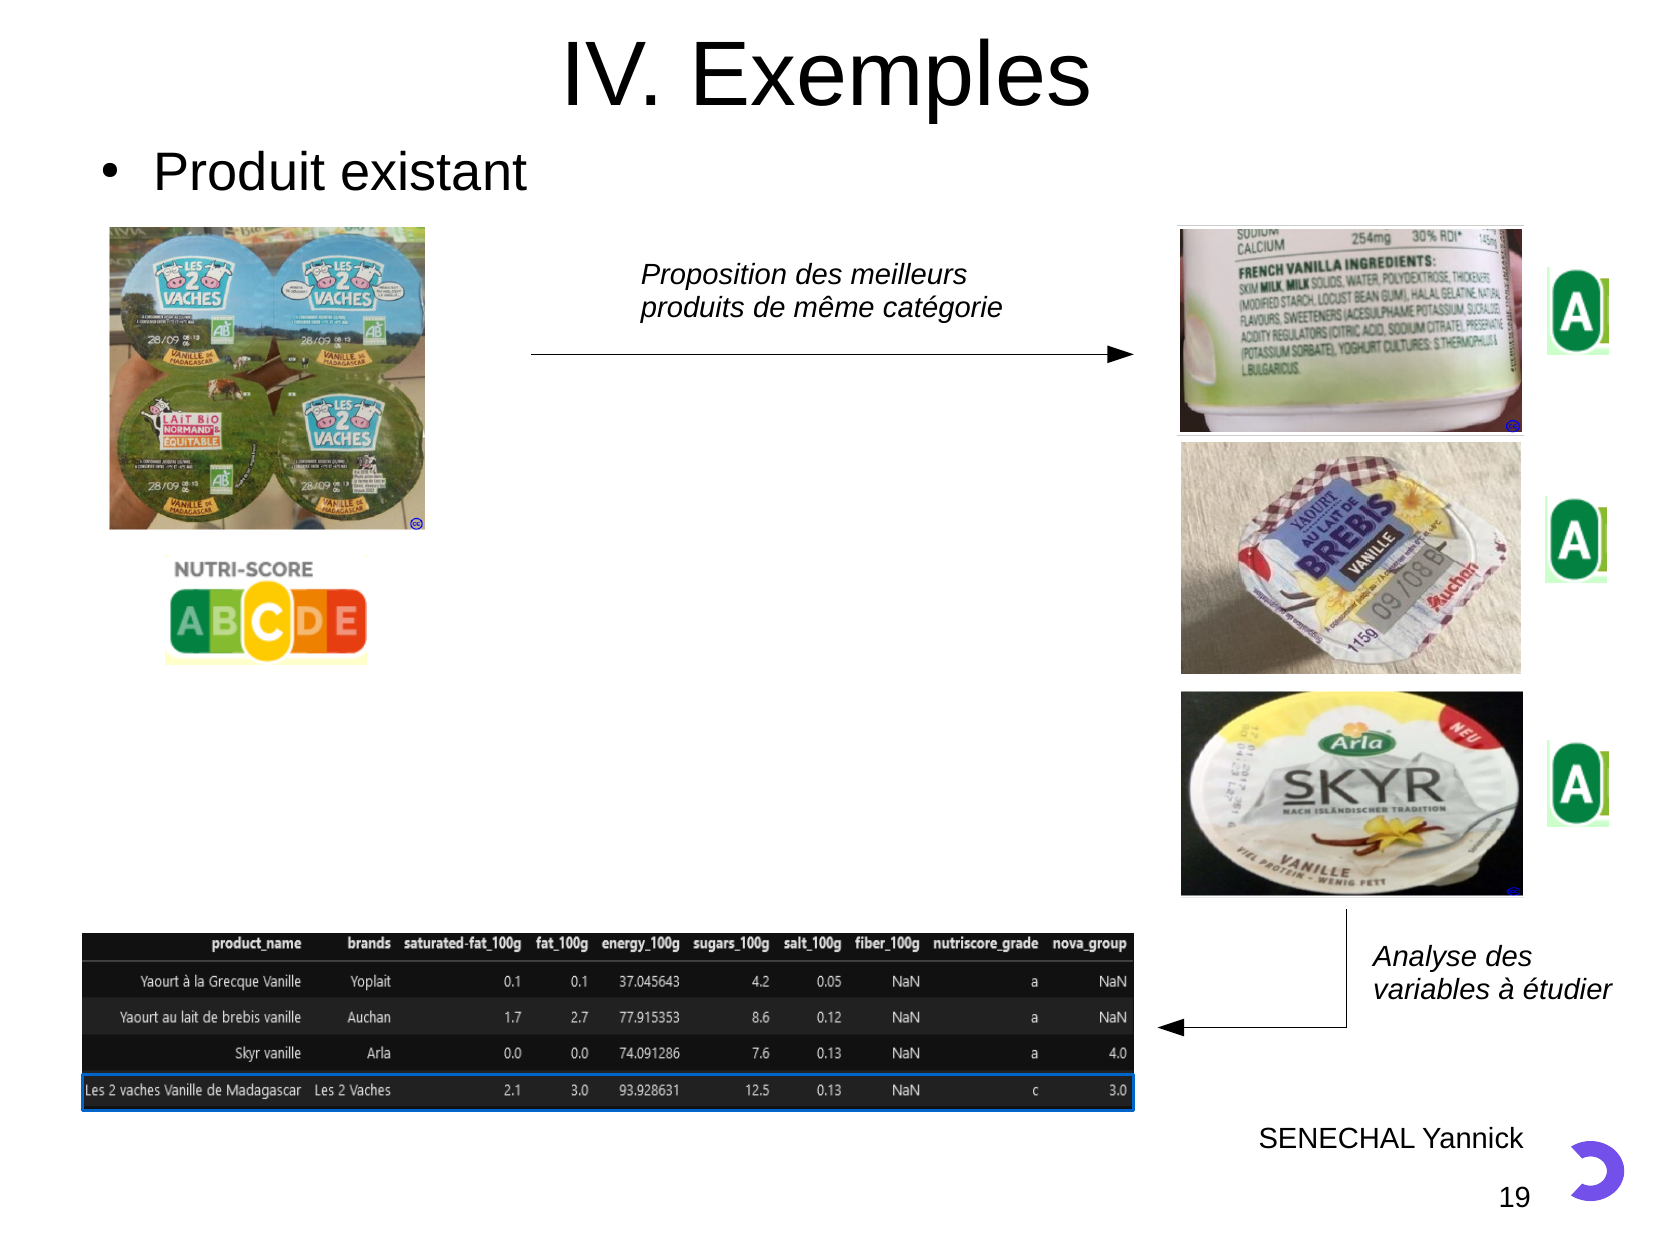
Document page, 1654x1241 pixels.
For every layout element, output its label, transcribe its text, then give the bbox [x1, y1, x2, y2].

list Produit existant [82, 141, 1571, 961]
picture [1547, 740, 1609, 827]
picture [1181, 690, 1524, 898]
picture [165, 555, 367, 665]
picture [82, 933, 1134, 1073]
picture [1547, 267, 1609, 355]
text_box Analyse des variables à étudier [1358, 933, 1642, 1079]
picture [1545, 496, 1607, 583]
picture [84, 1076, 1132, 1109]
picture [106, 224, 426, 532]
picture [1539, 1125, 1642, 1217]
text_box Proposition des meilleurs produits de même catégorie [625, 250, 1028, 331]
title IV. Exemples [82, 0, 1571, 141]
picture [1177, 225, 1524, 438]
picture [1181, 442, 1524, 674]
